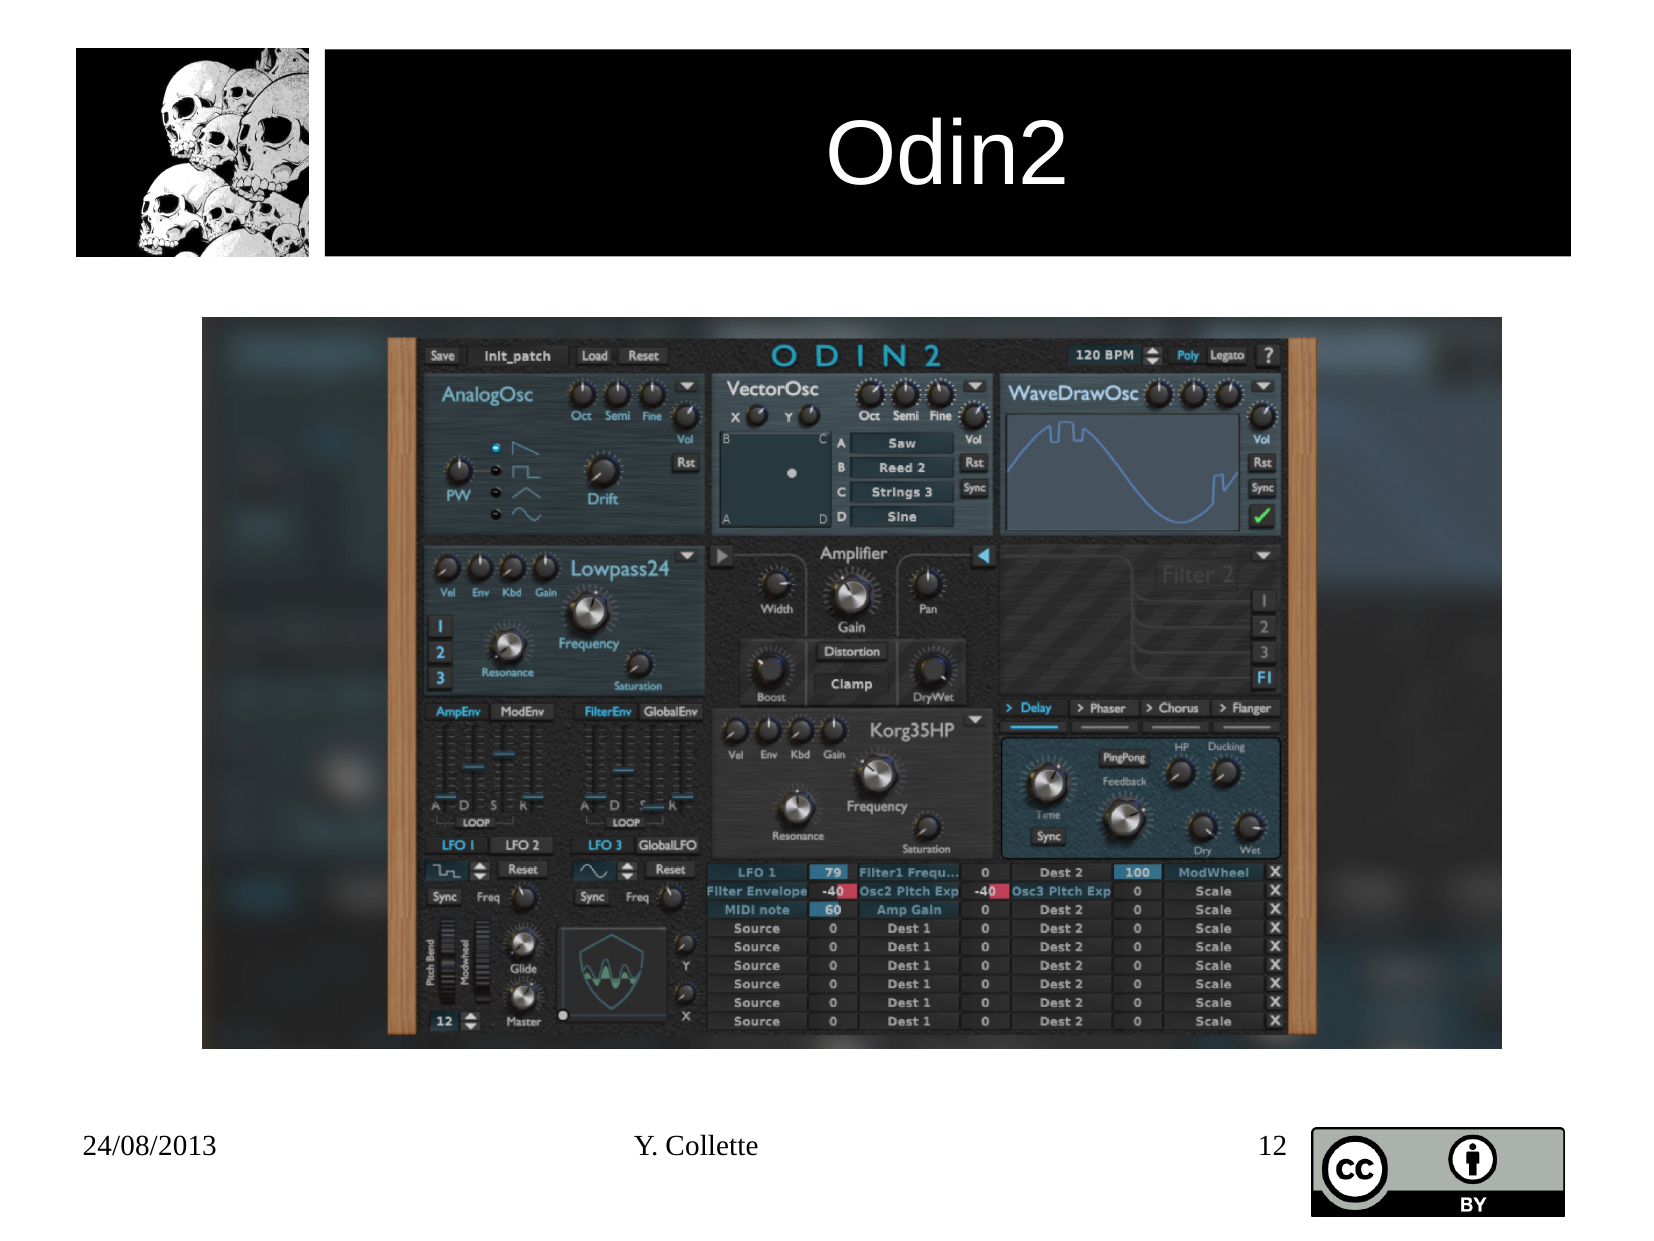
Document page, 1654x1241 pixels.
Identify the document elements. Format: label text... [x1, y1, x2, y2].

picture [1311, 1127, 1565, 1217]
picture [202, 317, 1502, 1049]
title Odin2 [324, 49, 1571, 257]
picture [76, 48, 309, 257]
